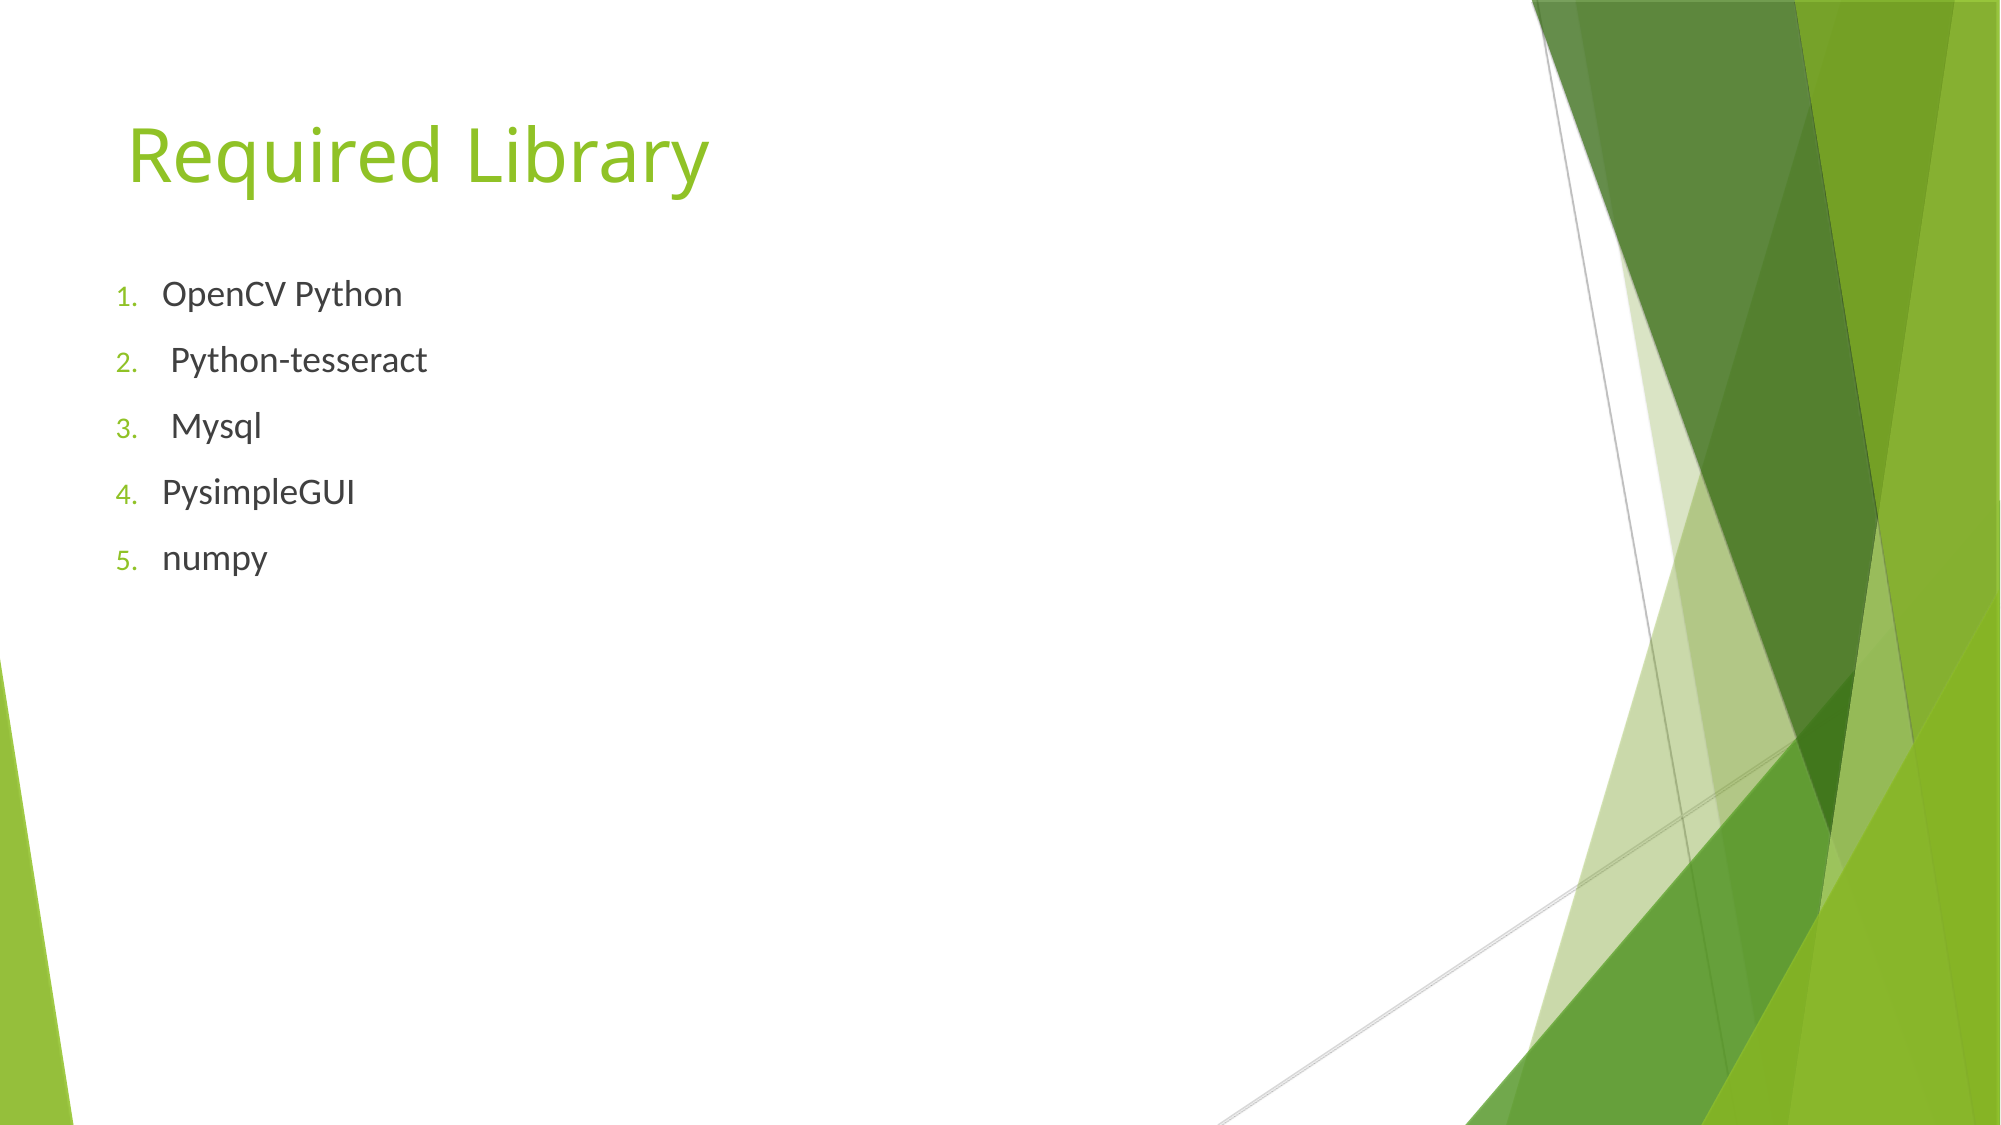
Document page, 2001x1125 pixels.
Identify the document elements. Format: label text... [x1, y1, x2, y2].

title Required Library [111, 99, 1522, 317]
list OpenCV Python Python-tesseract Mysql PysimpleGUI numpy [100, 261, 1511, 899]
